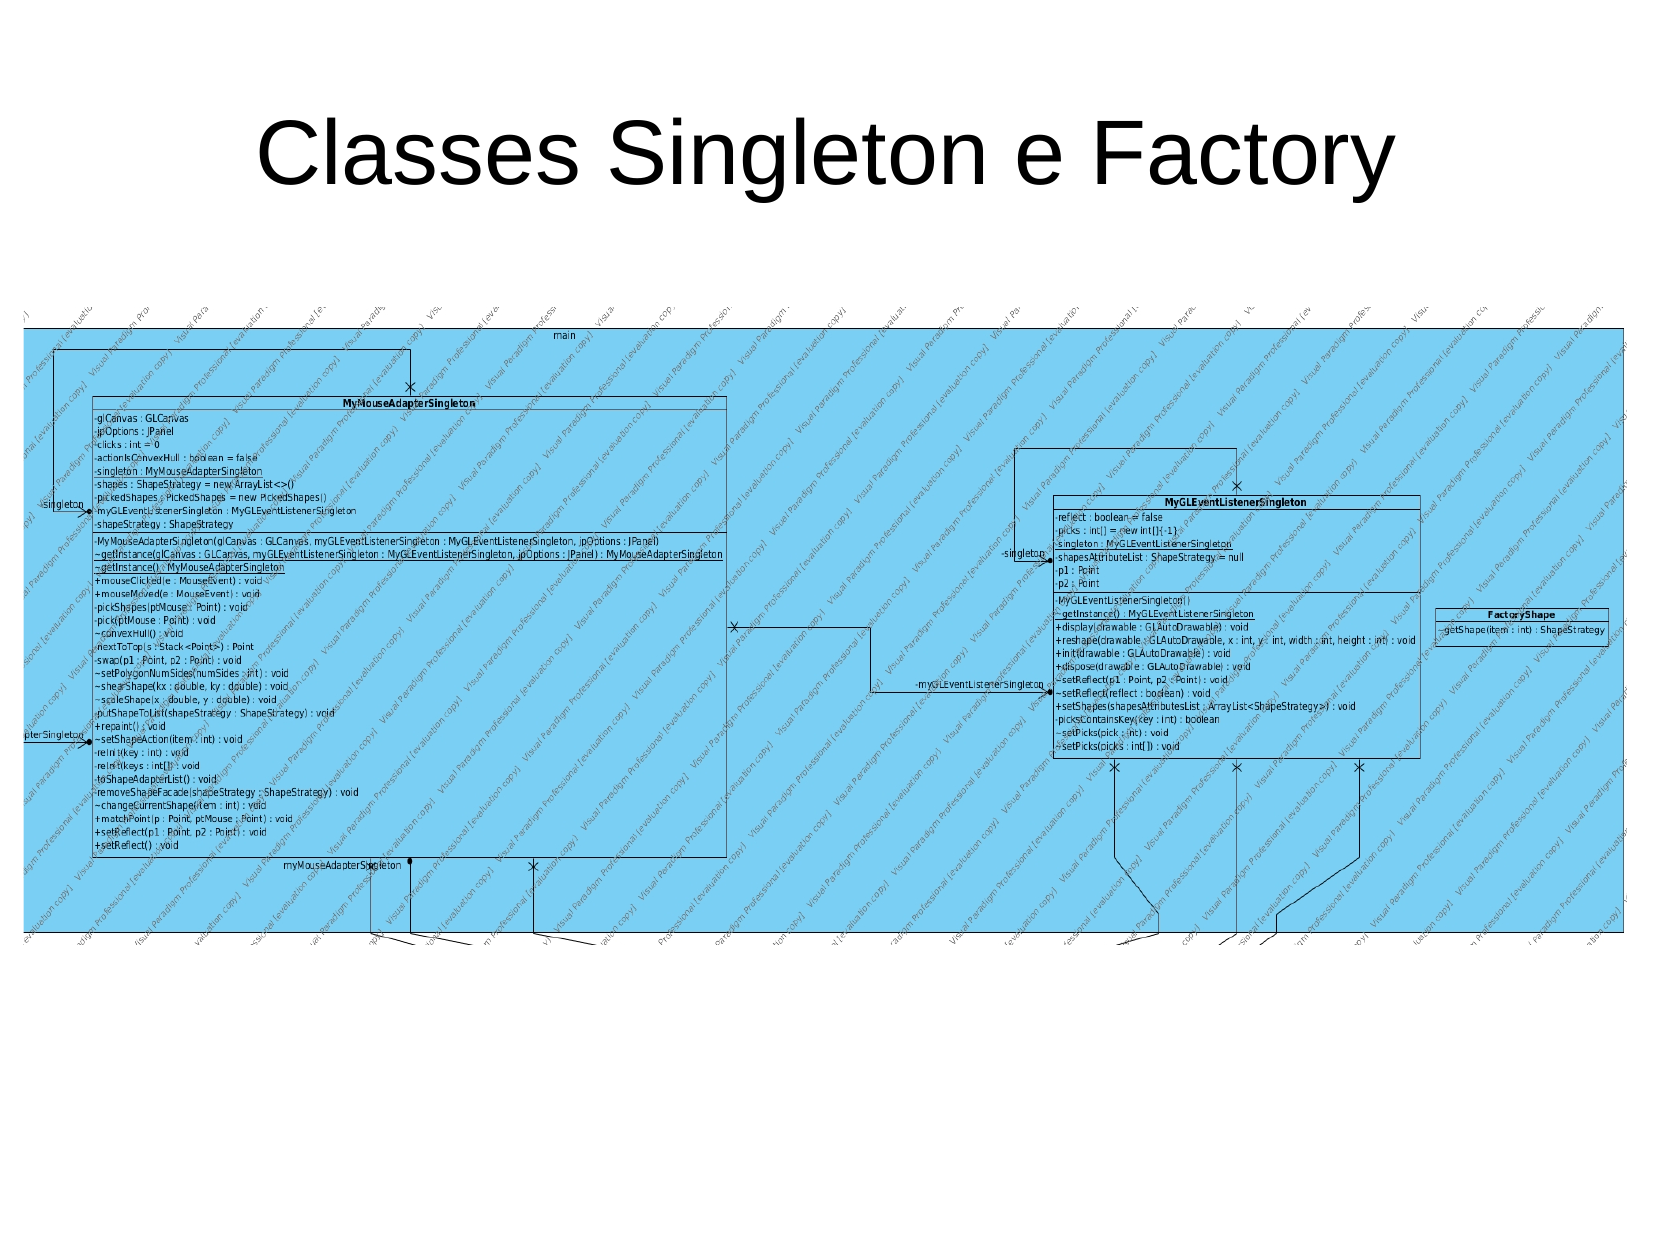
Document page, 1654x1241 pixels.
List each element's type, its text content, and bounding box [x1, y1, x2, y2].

picture [23, 307, 1654, 945]
title Classes Singleton e Factory [82, 49, 1571, 257]
